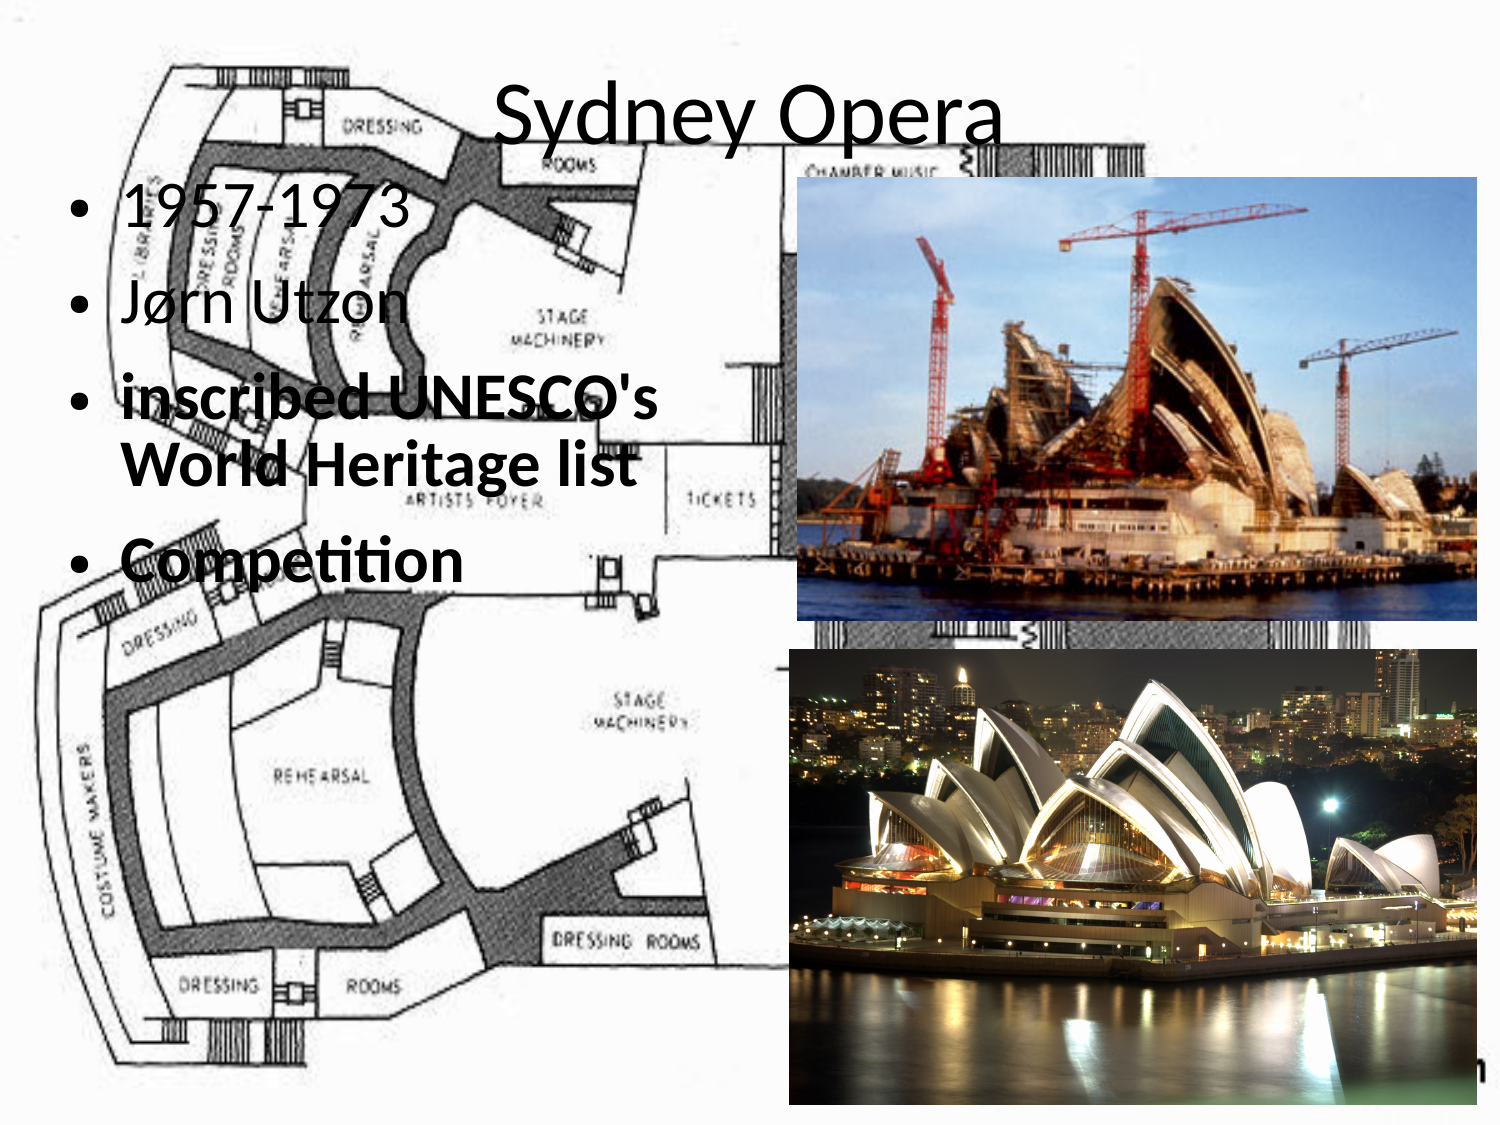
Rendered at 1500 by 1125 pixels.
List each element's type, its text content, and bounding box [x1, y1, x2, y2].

picture [0, 0, 1500, 1125]
title Sydney Opera [75, 45, 1425, 233]
list 1957-1973 Jørn Utzon inscribed UNESCO's World Heritage list Competition [49, 177, 709, 1093]
